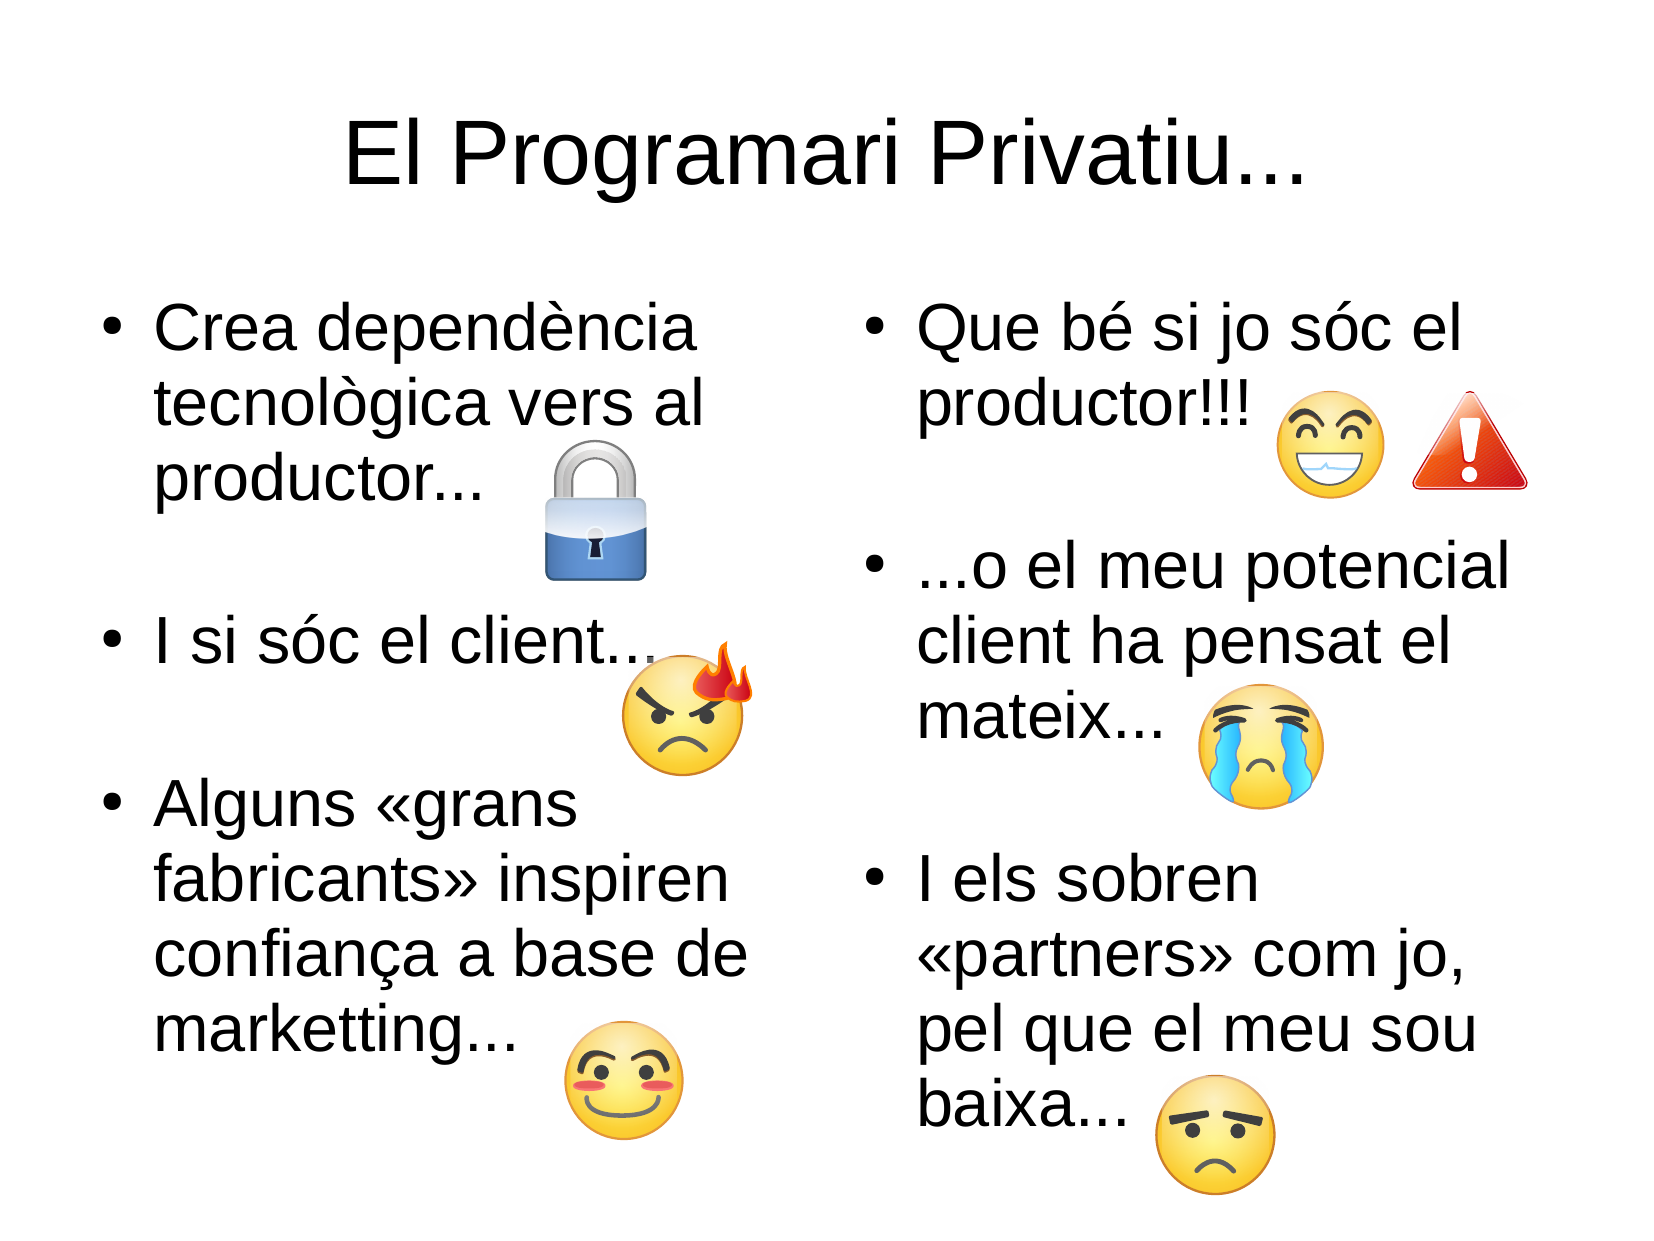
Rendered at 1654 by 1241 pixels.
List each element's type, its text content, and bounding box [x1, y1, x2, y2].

picture [1155, 1074, 1276, 1196]
picture [1187, 673, 1335, 821]
title El Programari Privatiu... [82, 49, 1571, 257]
list Que bé si jo sóc el productor!!! ...o el meu potencial client ha pensat el mateix... I els sobren «partners» com jo, pel que el meu sou baixa... [845, 290, 1572, 1193]
picture [518, 425, 674, 596]
picture [1267, 366, 1548, 520]
picture [614, 637, 756, 780]
picture [555, 1009, 695, 1150]
list Crea dependència tecnològica vers al productor... I si sóc el client... Alguns «grans fabricants» inspiren confiança a base de marketting... [82, 290, 809, 1182]
